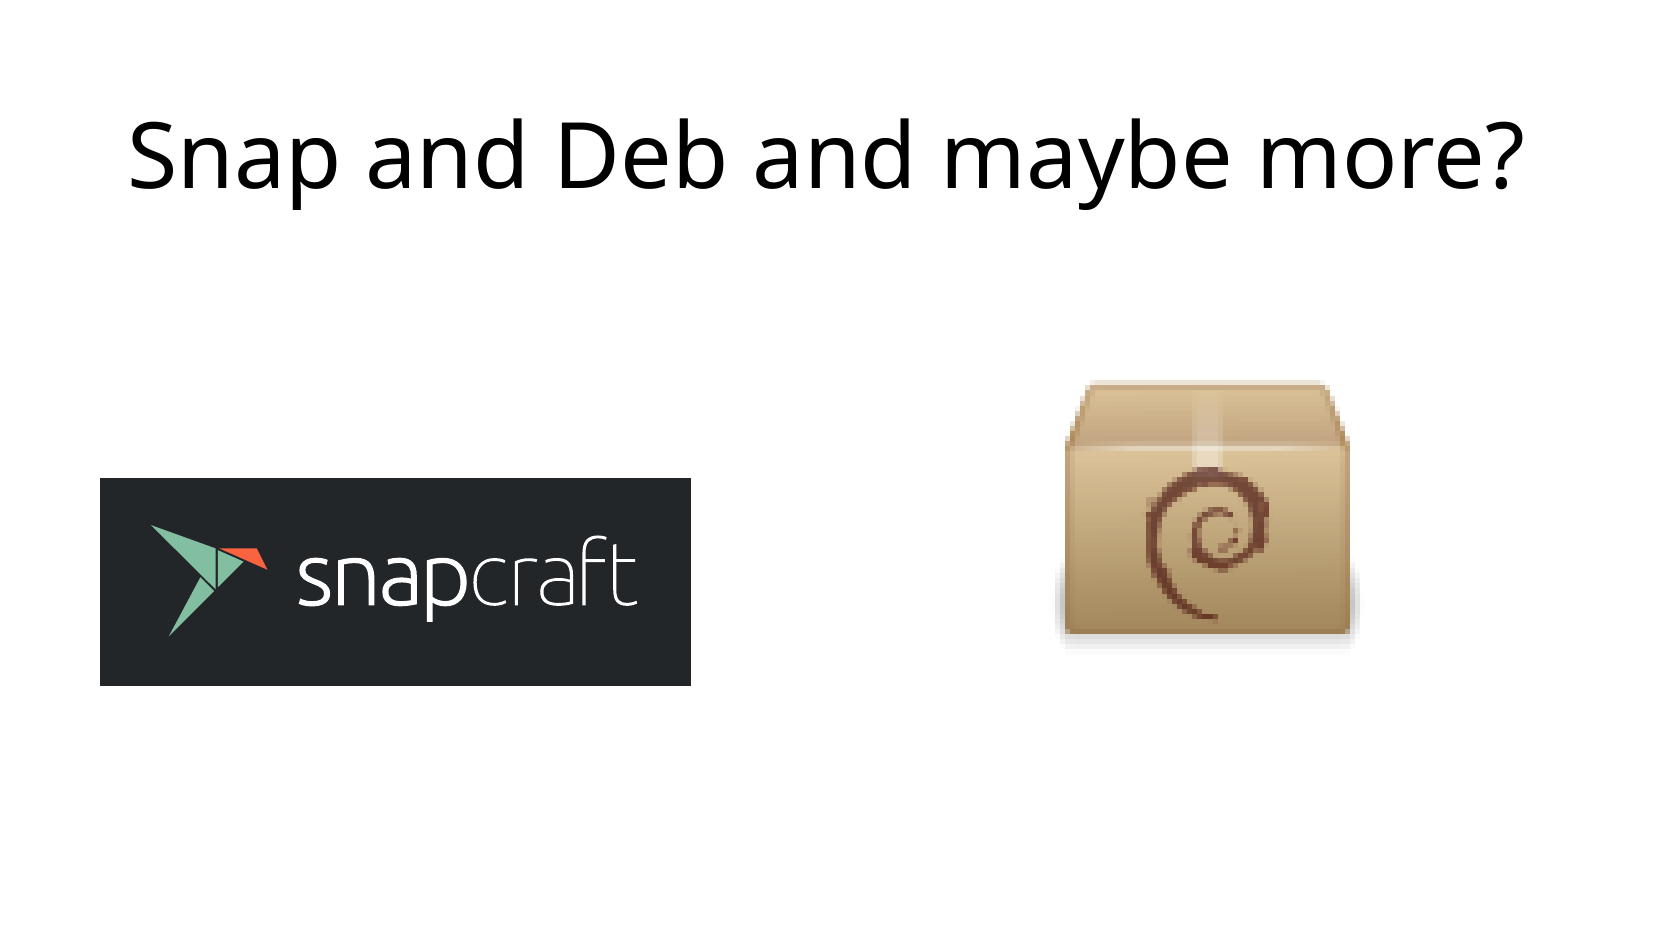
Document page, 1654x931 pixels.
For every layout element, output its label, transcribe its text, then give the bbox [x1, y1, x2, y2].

text_box [100, 478, 691, 686]
picture [1045, 330, 1371, 656]
title Snap and Deb and maybe more? [82, 49, 1571, 257]
picture [146, 521, 641, 644]
